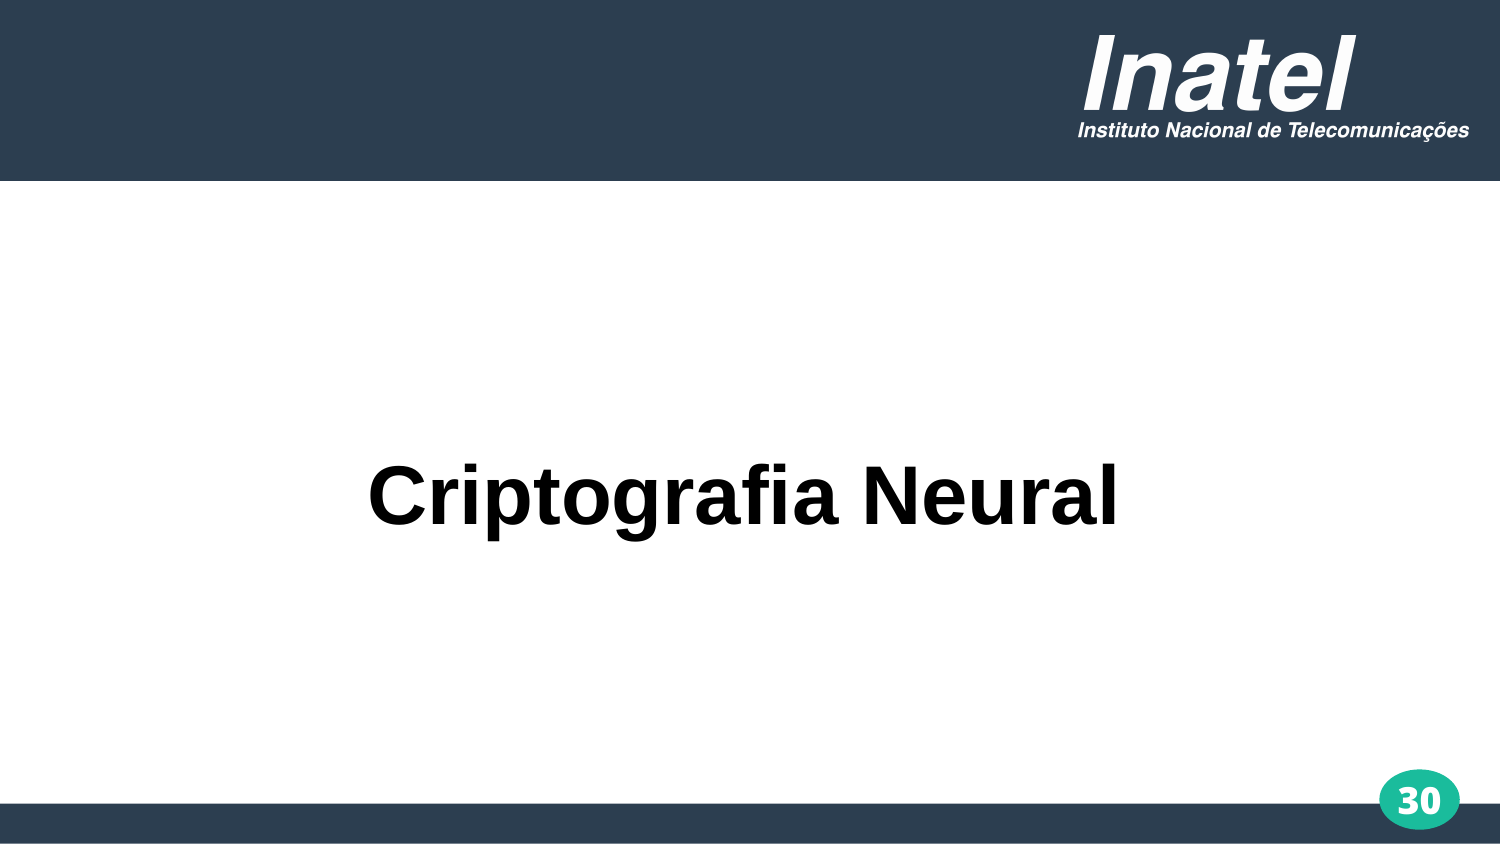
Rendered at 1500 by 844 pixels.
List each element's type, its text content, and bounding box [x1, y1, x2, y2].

picture [1078, 35, 1469, 142]
text_box Criptografia Neural [11, 200, 1477, 792]
